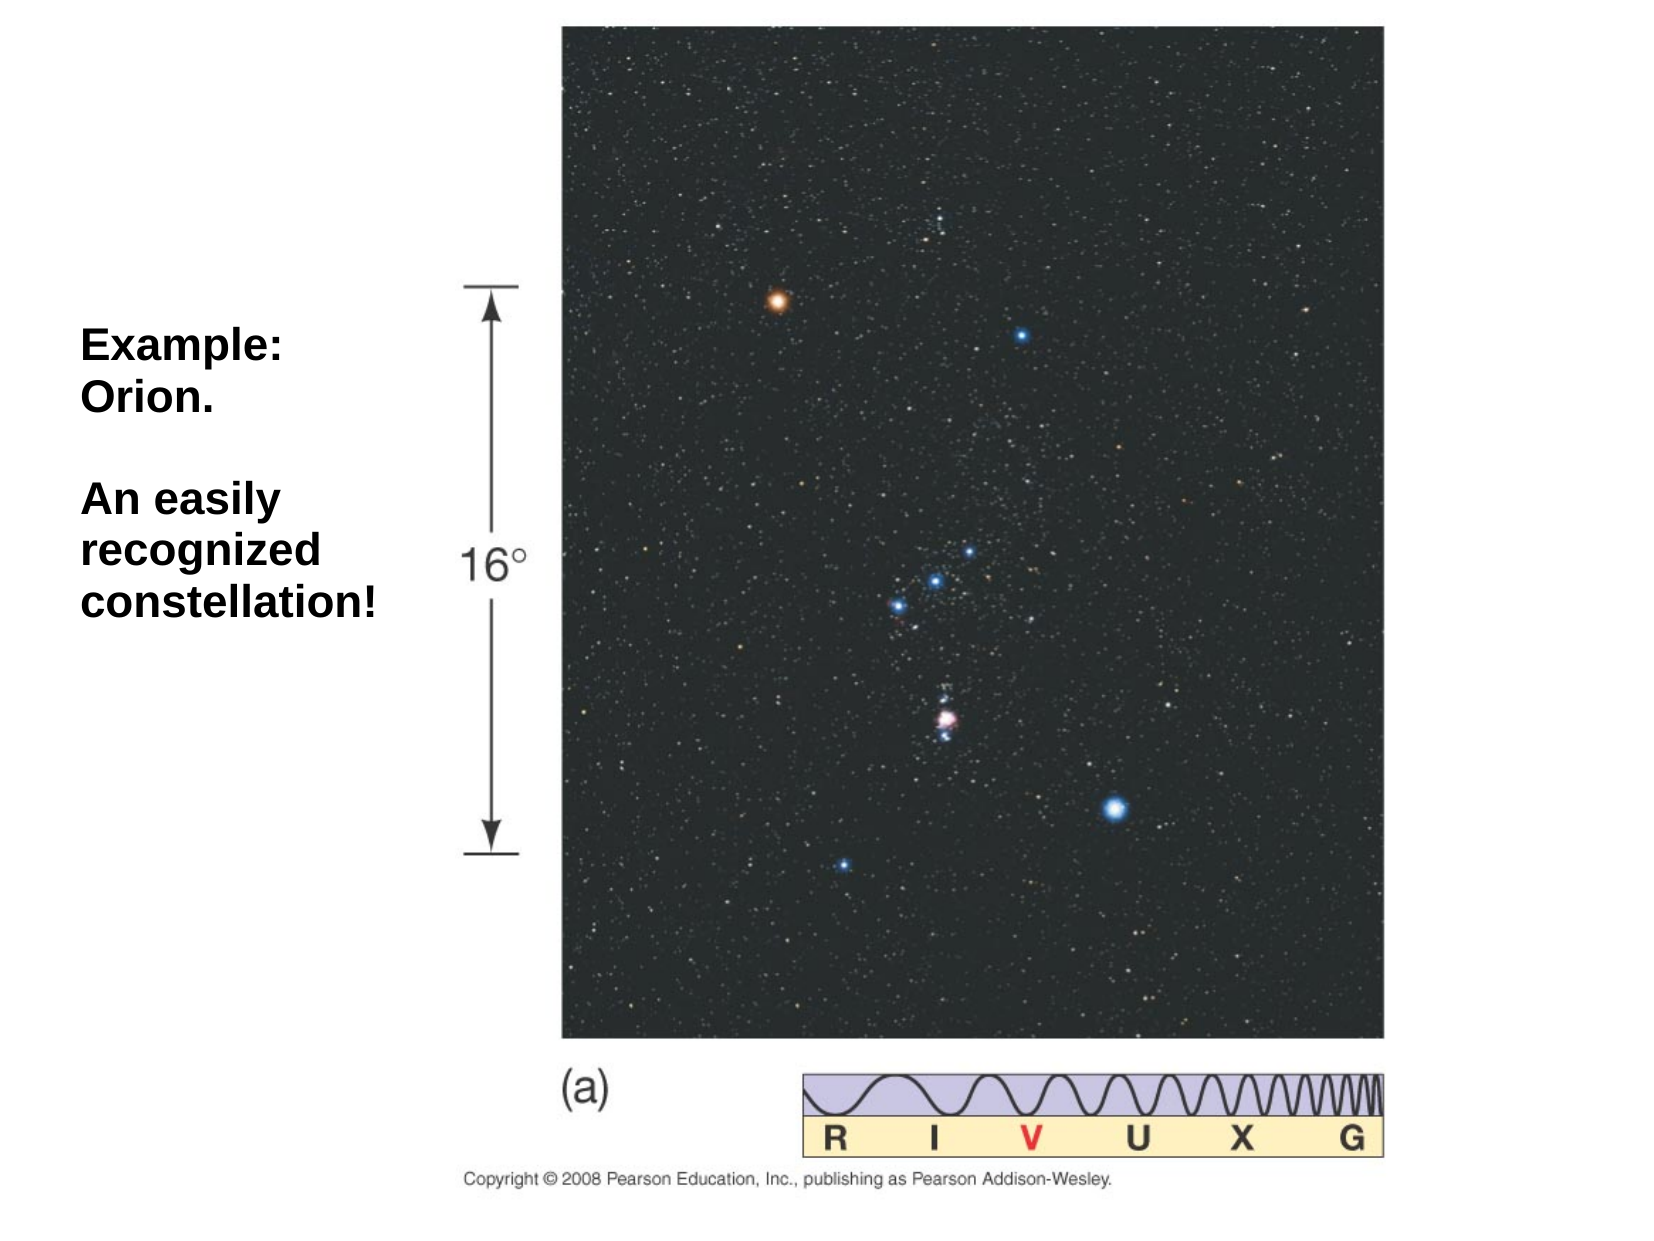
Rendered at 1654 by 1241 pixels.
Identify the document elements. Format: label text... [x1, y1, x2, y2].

picture [455, 18, 1393, 1202]
text_box Example: Orion. An easily recognized constellation! [65, 311, 450, 638]
